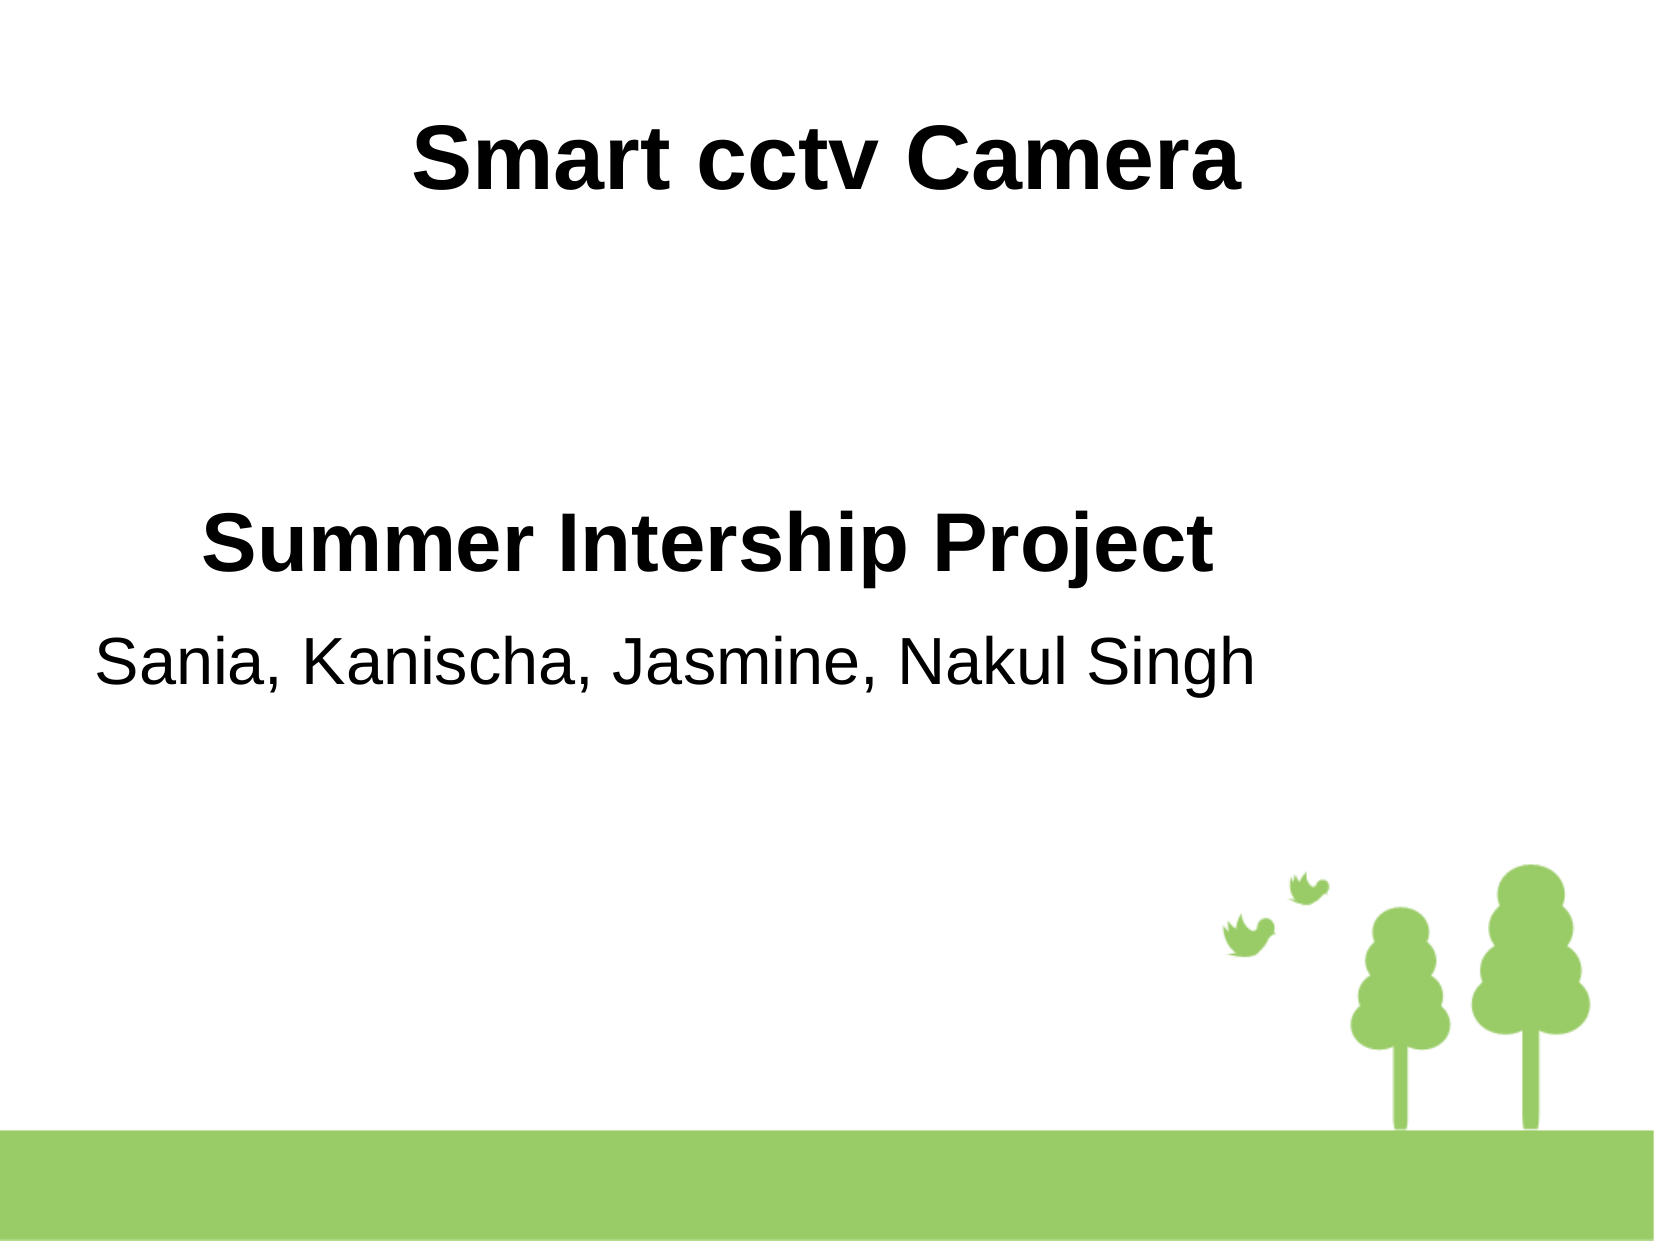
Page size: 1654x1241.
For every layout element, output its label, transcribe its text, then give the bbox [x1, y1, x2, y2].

subtitle Summer Intership Project Sania, Kanischa, Jasmine, Nakul Singh [94, 280, 1583, 1118]
title Smart cctv Camera [82, 49, 1571, 257]
